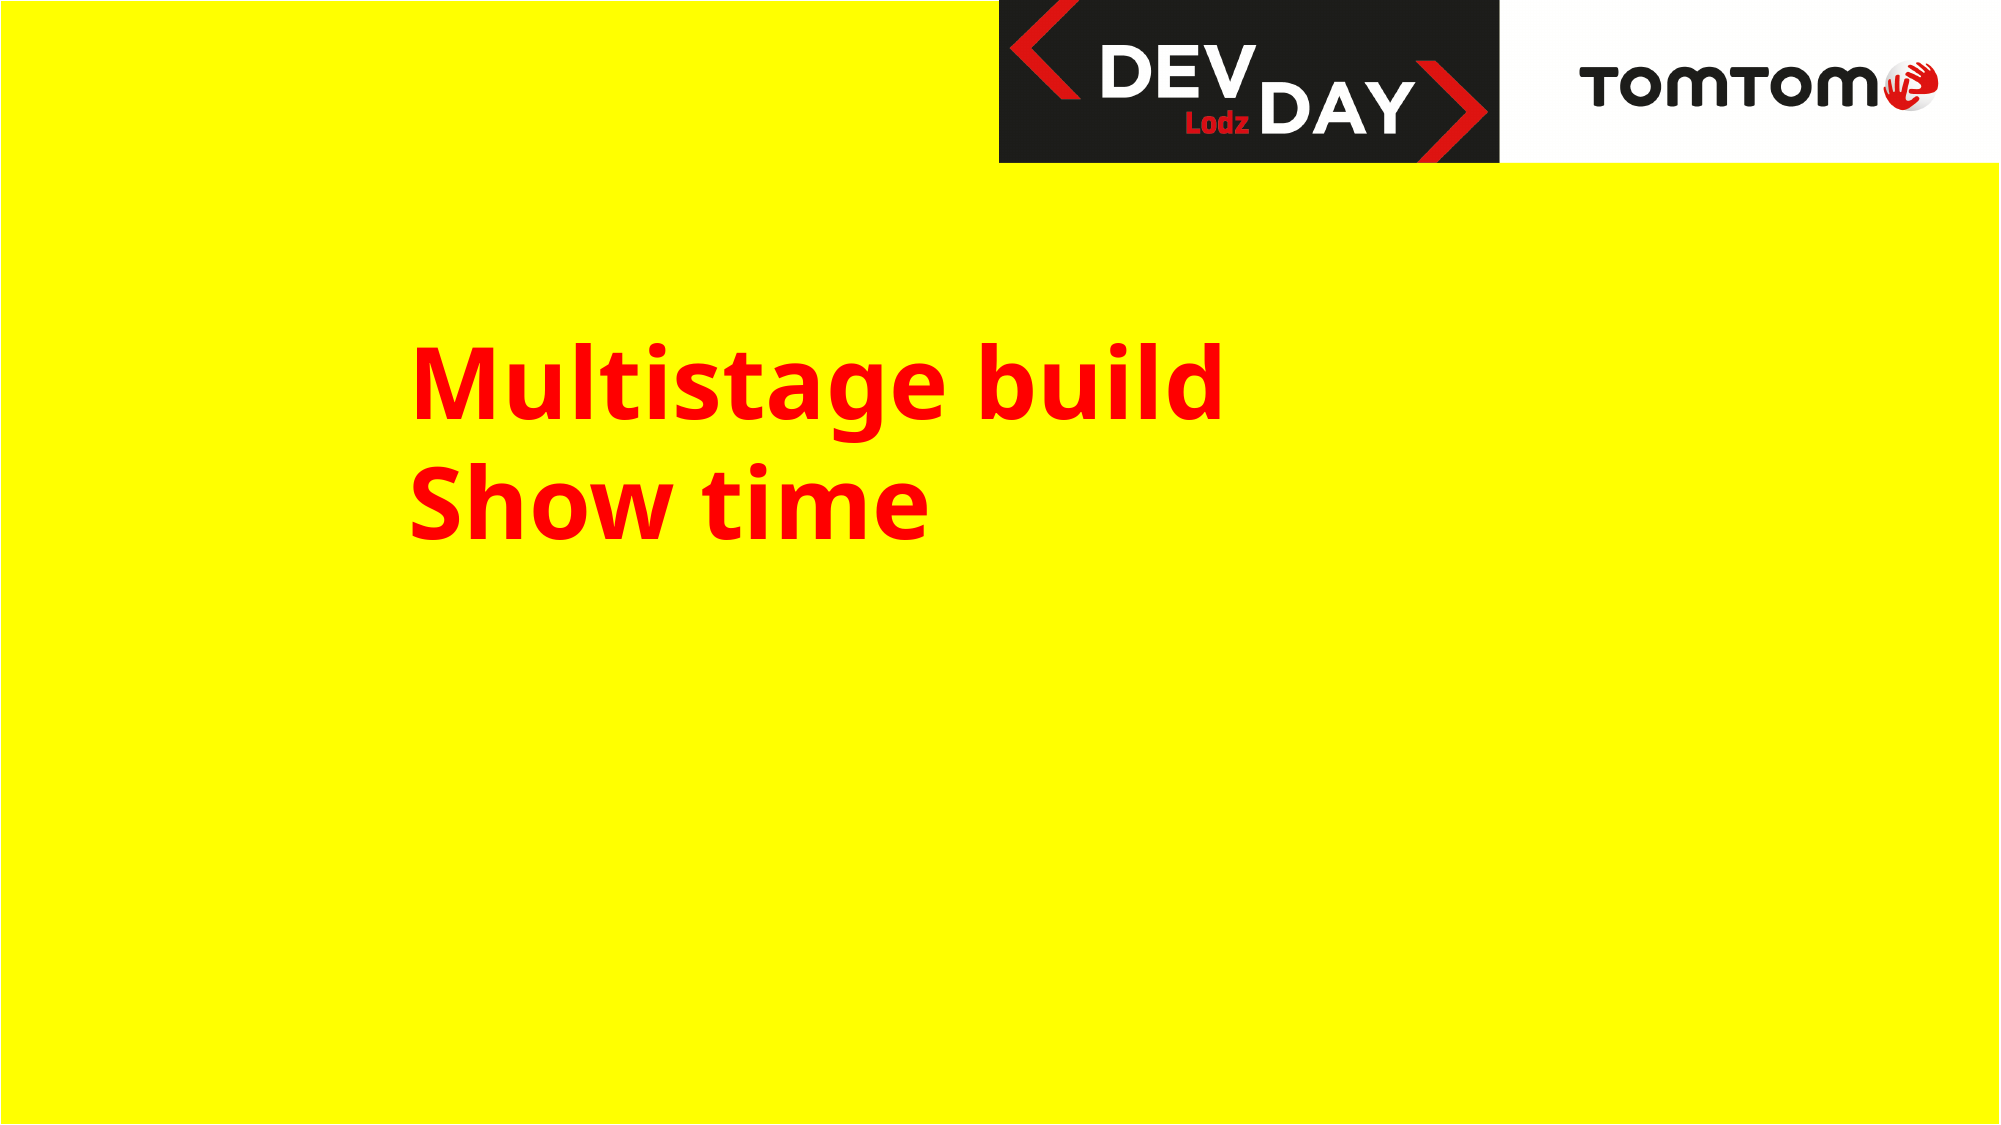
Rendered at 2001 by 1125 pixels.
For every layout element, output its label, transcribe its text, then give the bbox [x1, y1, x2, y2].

text_box [0, 0, 2000, 1125]
picture [999, 0, 2000, 164]
text_box Multistage build Show time [393, 312, 1827, 568]
